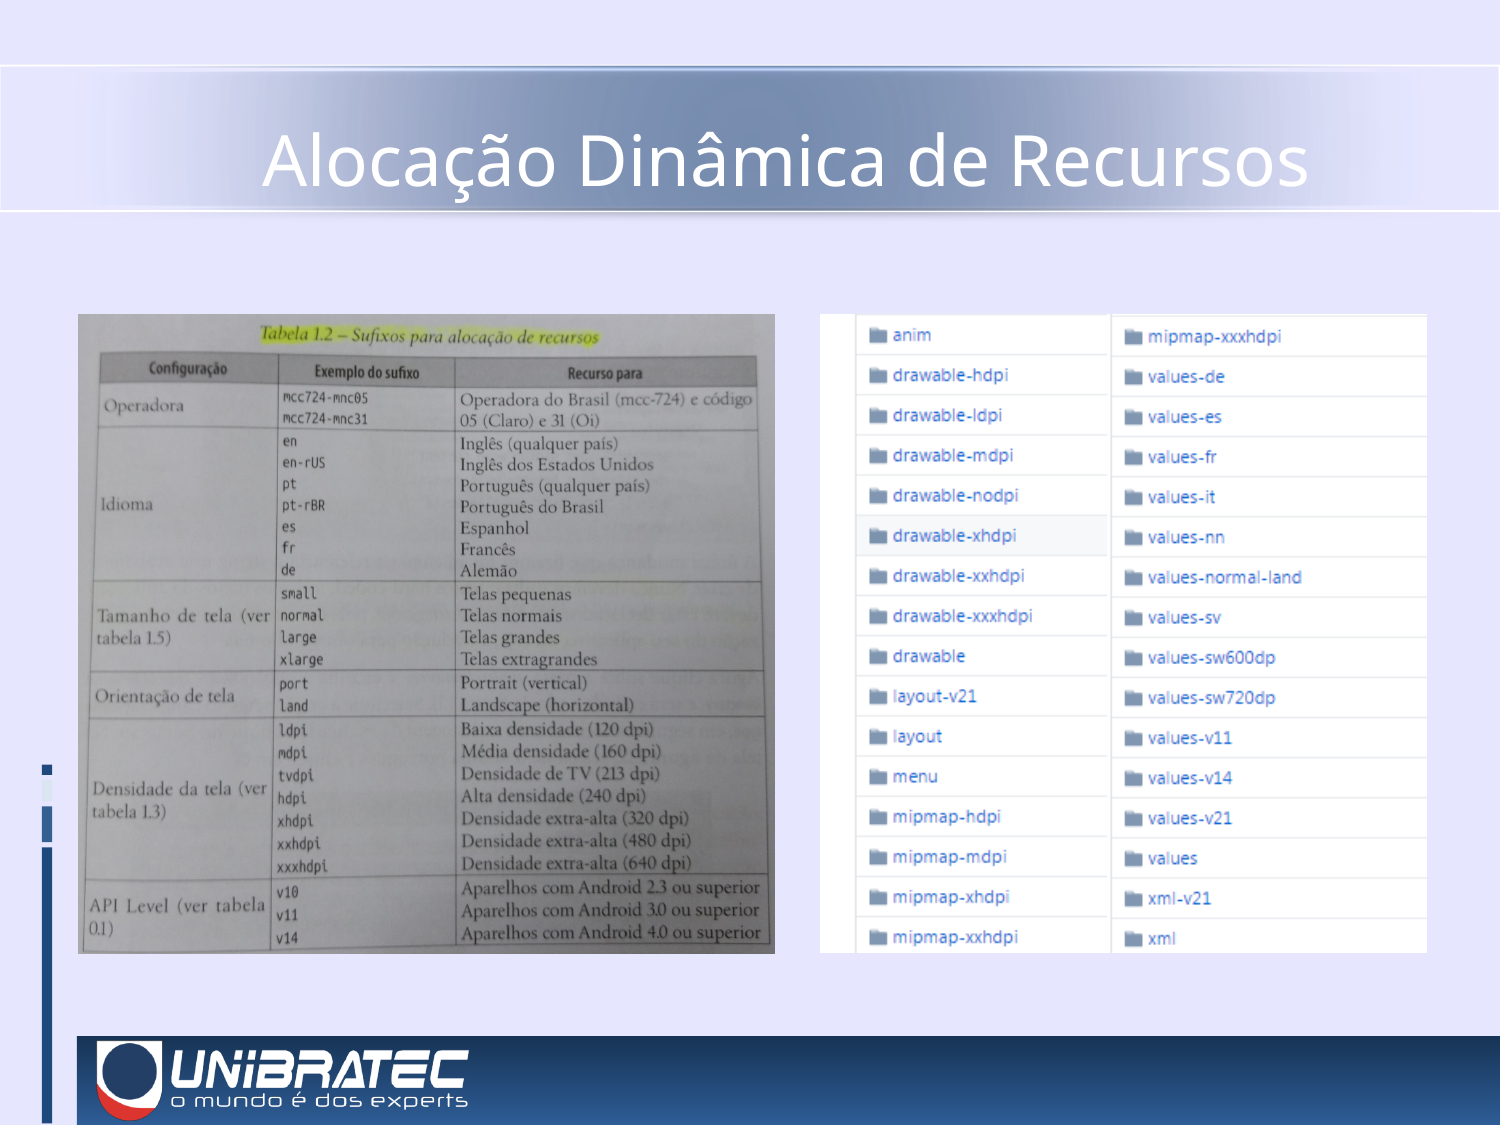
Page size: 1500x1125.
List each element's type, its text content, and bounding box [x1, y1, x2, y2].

picture [820, 314, 1427, 953]
title Alocação Dinâmica de Recursos [150, 84, 1424, 233]
picture [78, 314, 775, 954]
picture [96, 1040, 469, 1121]
picture [0, 58, 1500, 227]
